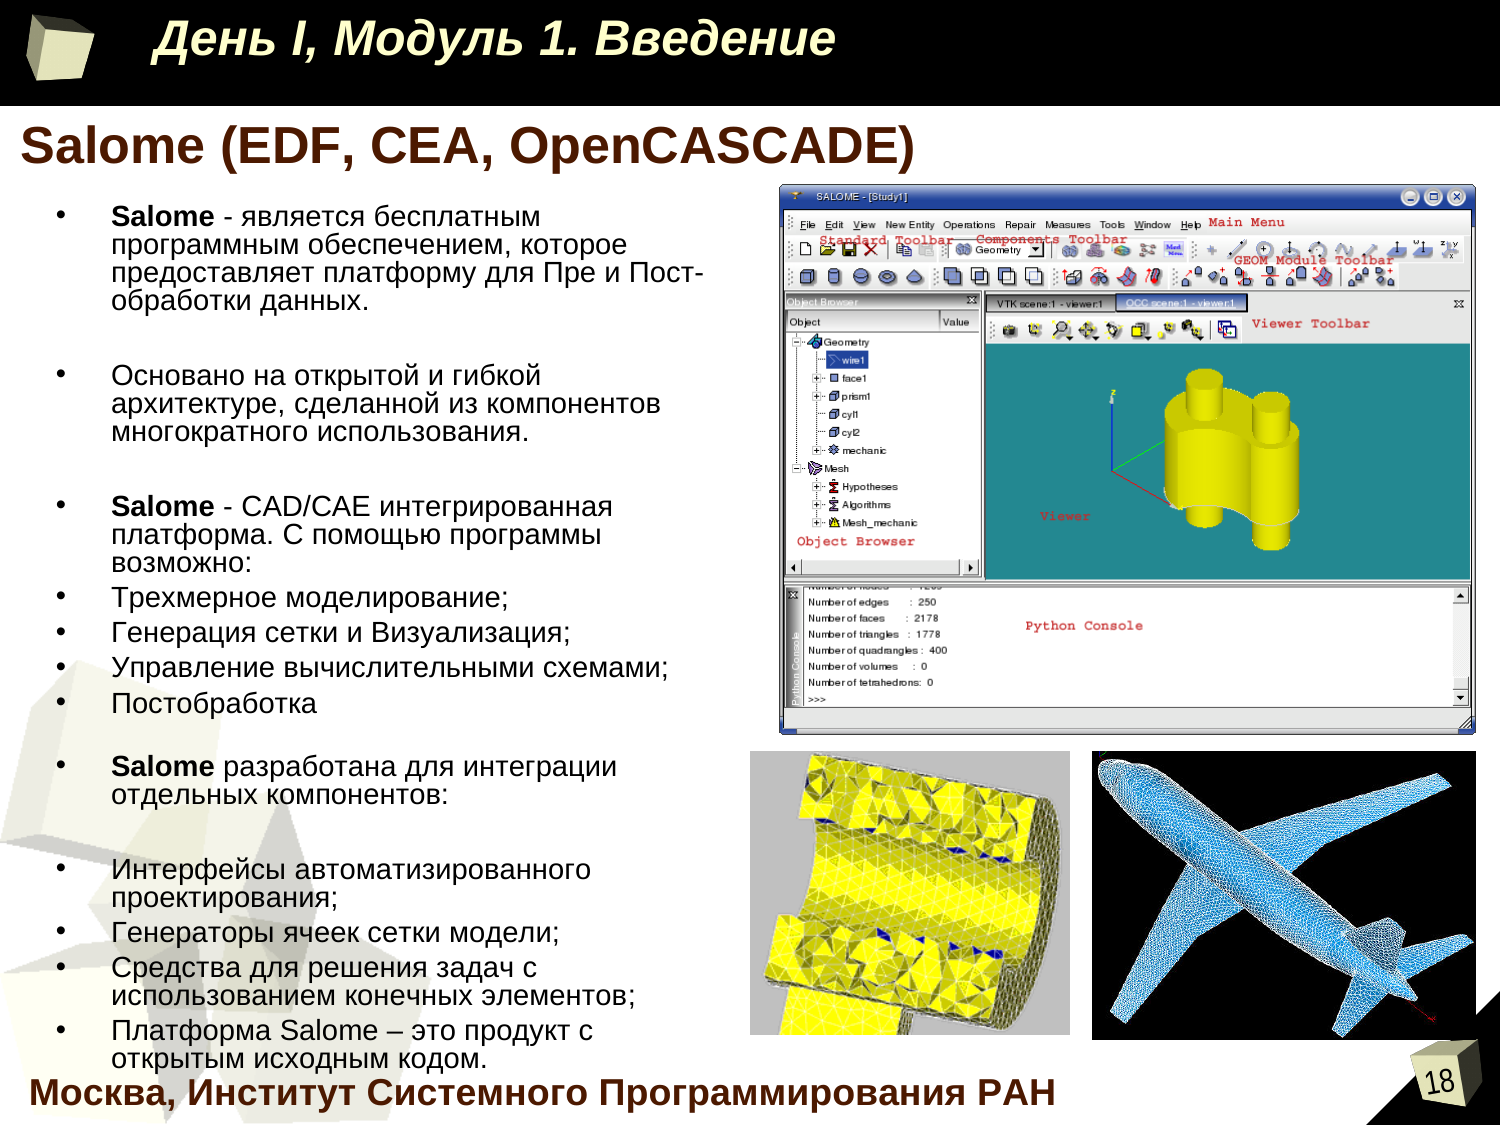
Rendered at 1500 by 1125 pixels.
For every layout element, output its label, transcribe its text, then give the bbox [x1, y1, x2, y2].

picture [0, 659, 433, 1125]
picture [66, 1095, 75, 1102]
picture [423, 1095, 433, 1102]
picture [750, 751, 1070, 1035]
picture [779, 184, 1476, 736]
picture [130, 1096, 138, 1102]
list Salome - является бесплатным программным обеспечением, которое предоставляет платформу для Пре и Пост-обработки данных. Основано на открытой и гибкой архитектуре, сделанной из компонентов многократного использования. Salome - CAD/CAE интегрированная платформа. С помощью программы возможно: Трехмерное моделирование; Генерация сетки и Визуализация; Управление вычислительными схемами; Постобработка Salome разработана для интеграции отдельных компонентов: Интерфейсы автоматизированного проектирования; Генераторы ячеек сетки модели; Средства для решения задач с использованием конечных элементов; Платформа Salome – это продукт с открытым исходным кодом. [41, 196, 727, 1095]
text_box Salome (EDF, CEA, OpenCASCADE) [5, 103, 1500, 184]
picture [1092, 751, 1476, 1040]
picture [151, 1096, 158, 1102]
